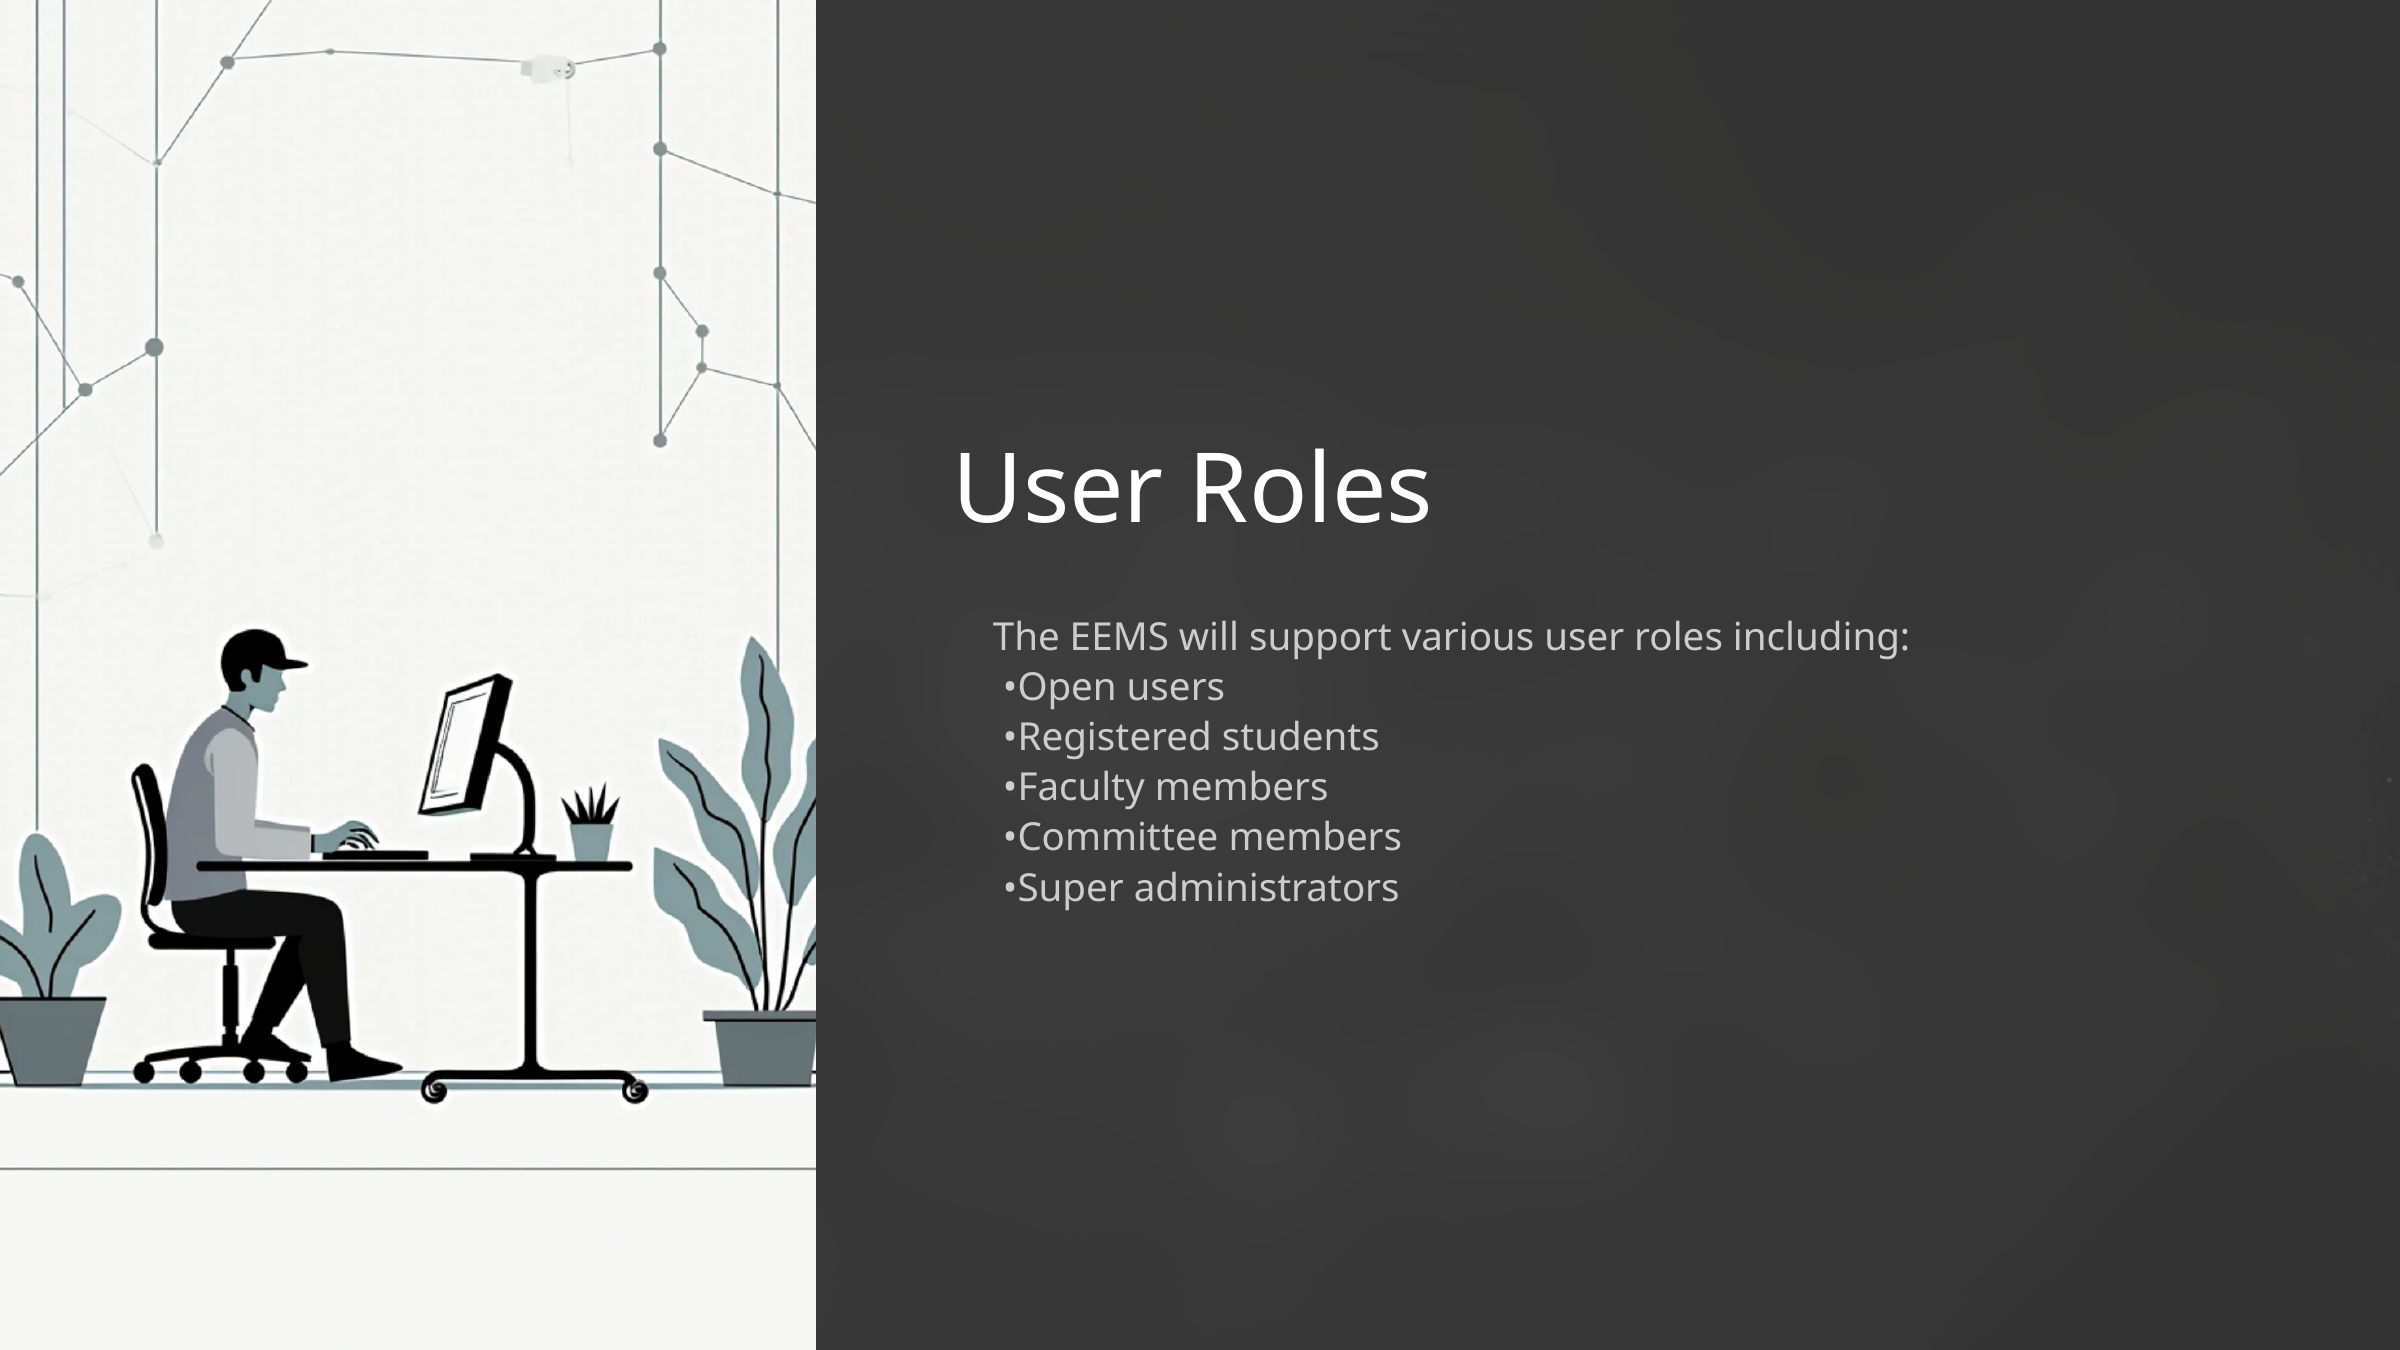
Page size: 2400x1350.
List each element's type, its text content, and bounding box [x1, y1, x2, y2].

text_box User Roles [952, 421, 2267, 543]
picture [0, 0, 2400, 1350]
text_box The EEMS will support various user roles including: •Open users •Registered students •Faculty members •Committee members •Super administrators [993, 607, 2225, 911]
